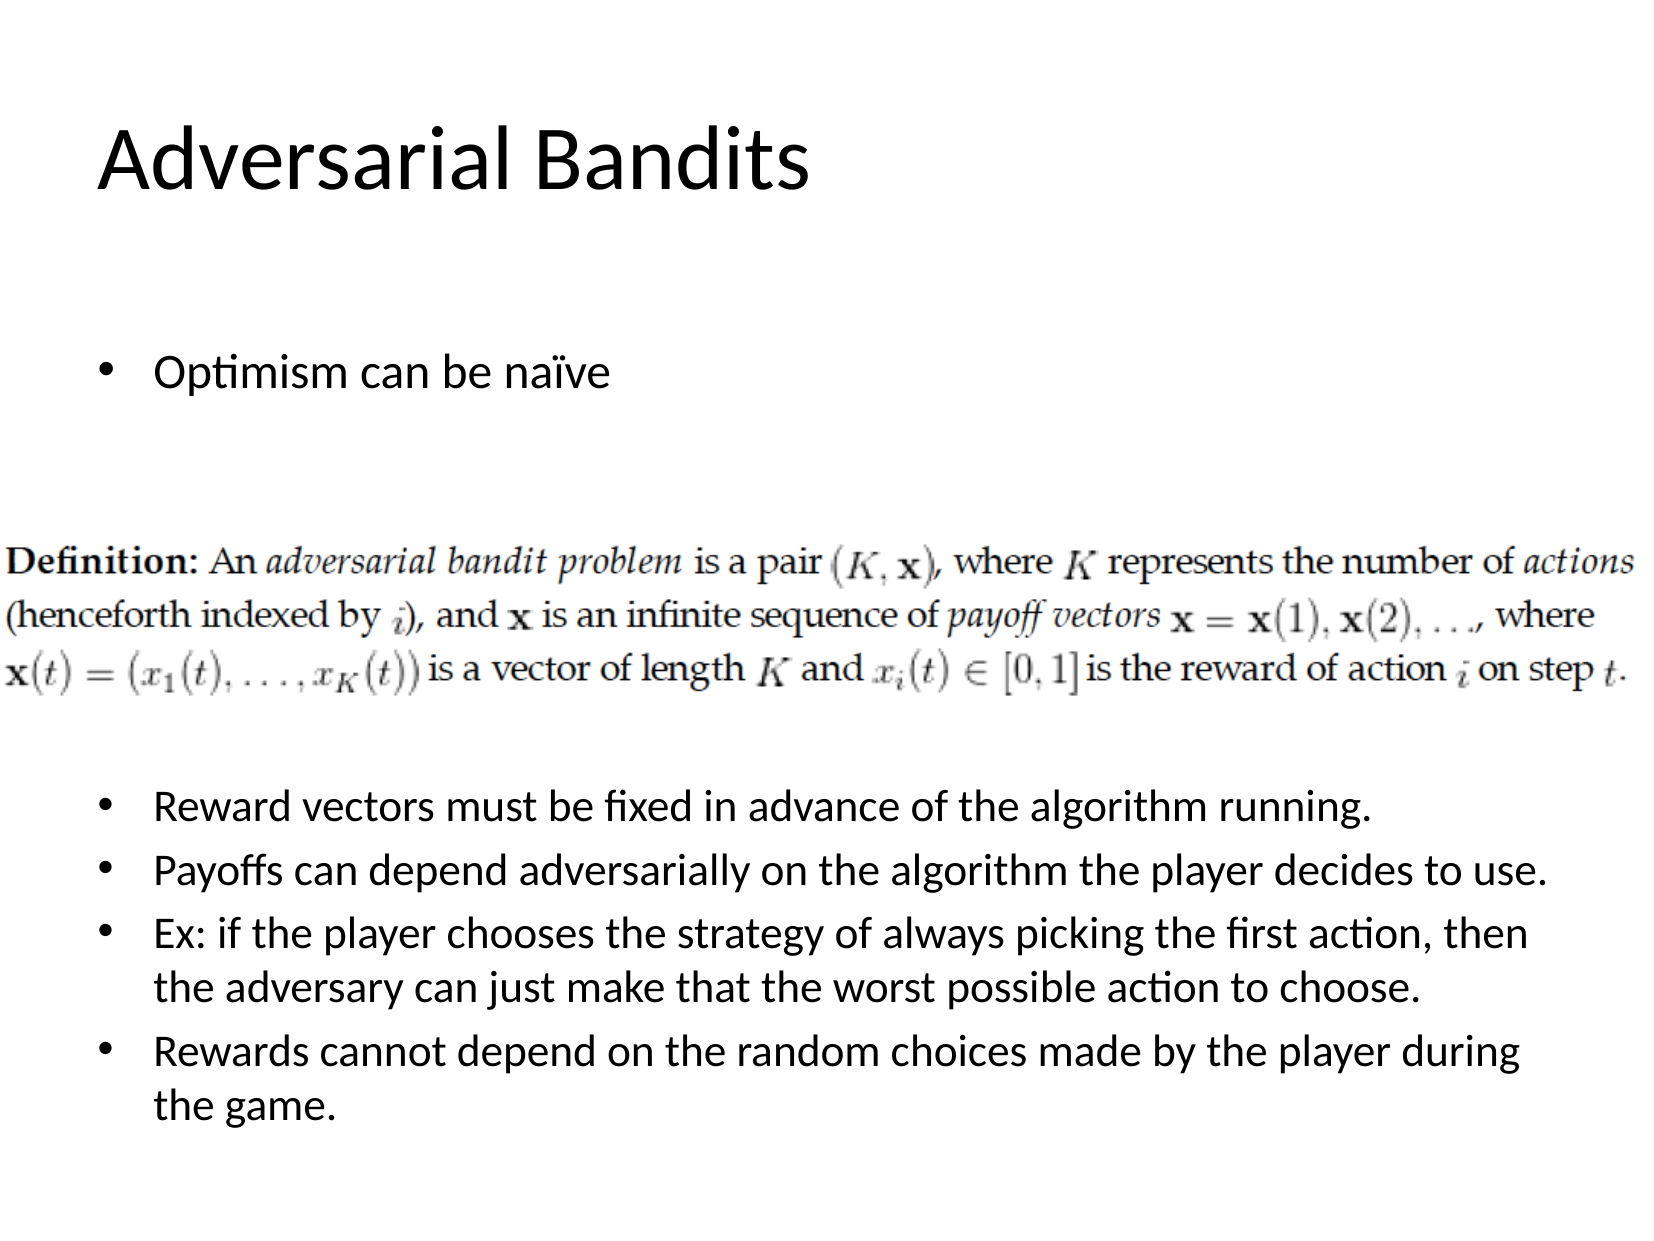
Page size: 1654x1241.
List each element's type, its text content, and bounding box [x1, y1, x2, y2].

list Optimism can be naïve Reward vectors must be fixed in advance of the algorithm running. Payoffs can depend adversarially on the algorithm the player decides to use. Ex: if the player chooses the strategy of always picking the first action, then the adversary can just make that the worst possible action to choose. Rewards cannot depend on the random choices made by the player during the game. [82, 702, 1571, 1150]
list Optimism can be naïve Reward vectors must be fixed in advance of the algorithm running. Payoffs can depend adversarially on the algorithm the player decides to use. Ex: if the player chooses the strategy of always picking the first action, then the adversary can just make that the worst possible action to choose. Rewards cannot depend on the random choices made by the player during the game. [82, 331, 1571, 537]
title Adversarial Bandits [82, 49, 1571, 257]
picture [0, 537, 1654, 702]
